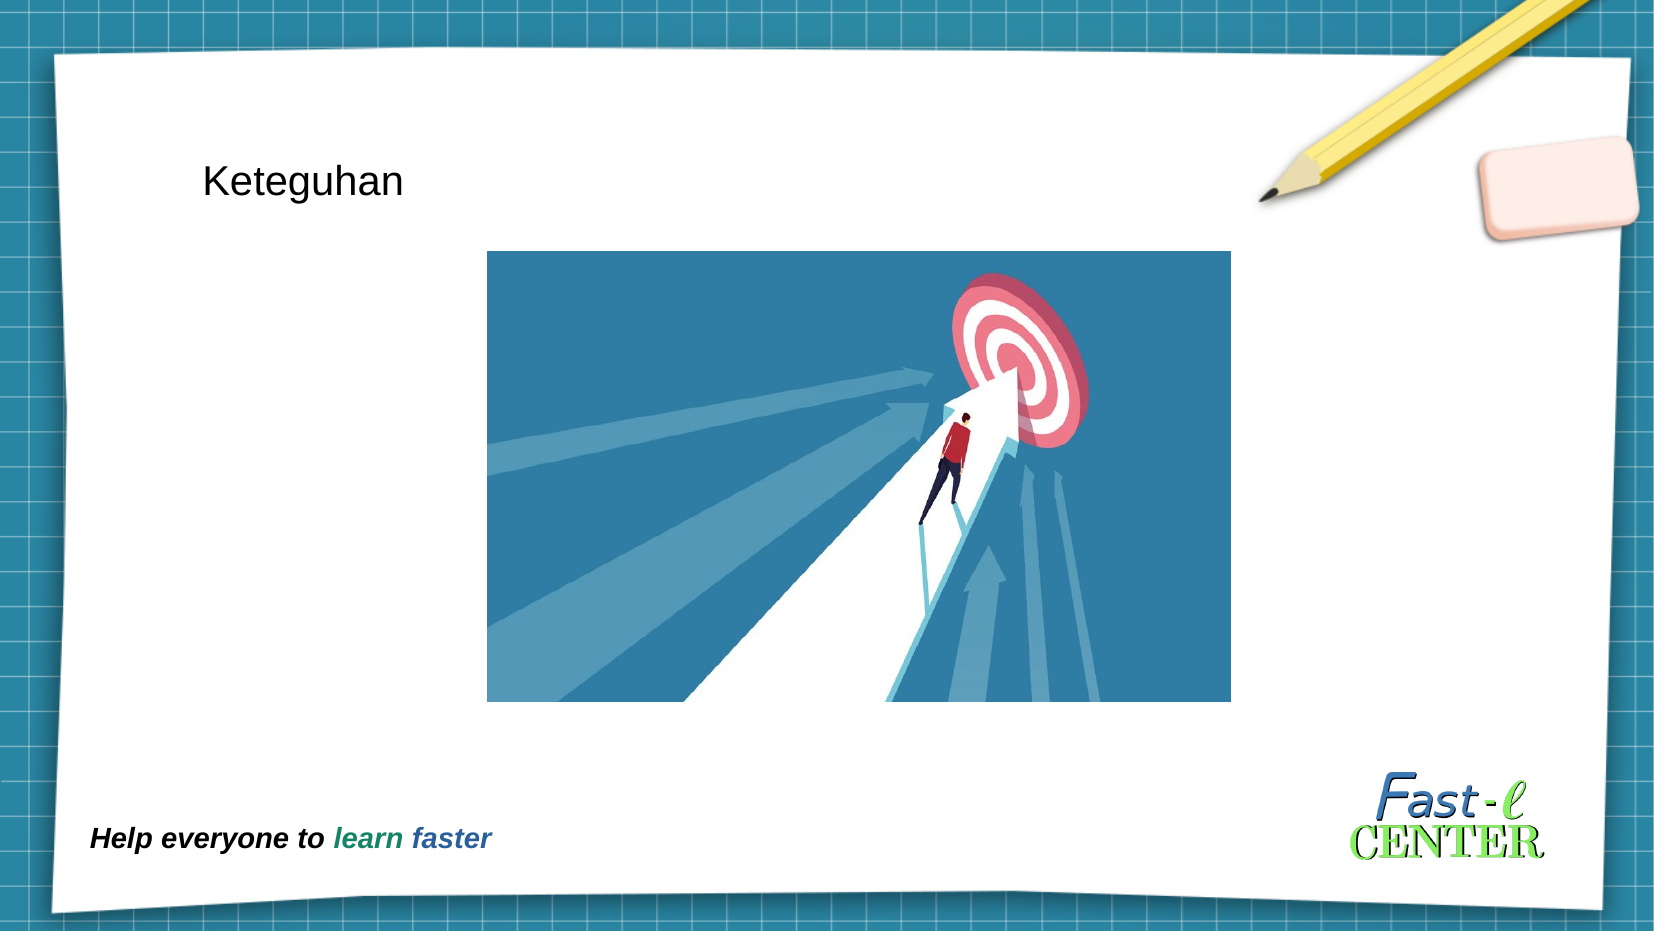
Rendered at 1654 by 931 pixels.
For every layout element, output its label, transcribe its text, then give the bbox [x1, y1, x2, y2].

text_box Help everyone to learn faster [75, 814, 507, 863]
text_box Keteguhan [187, 150, 451, 215]
picture [0, 0, 1654, 931]
